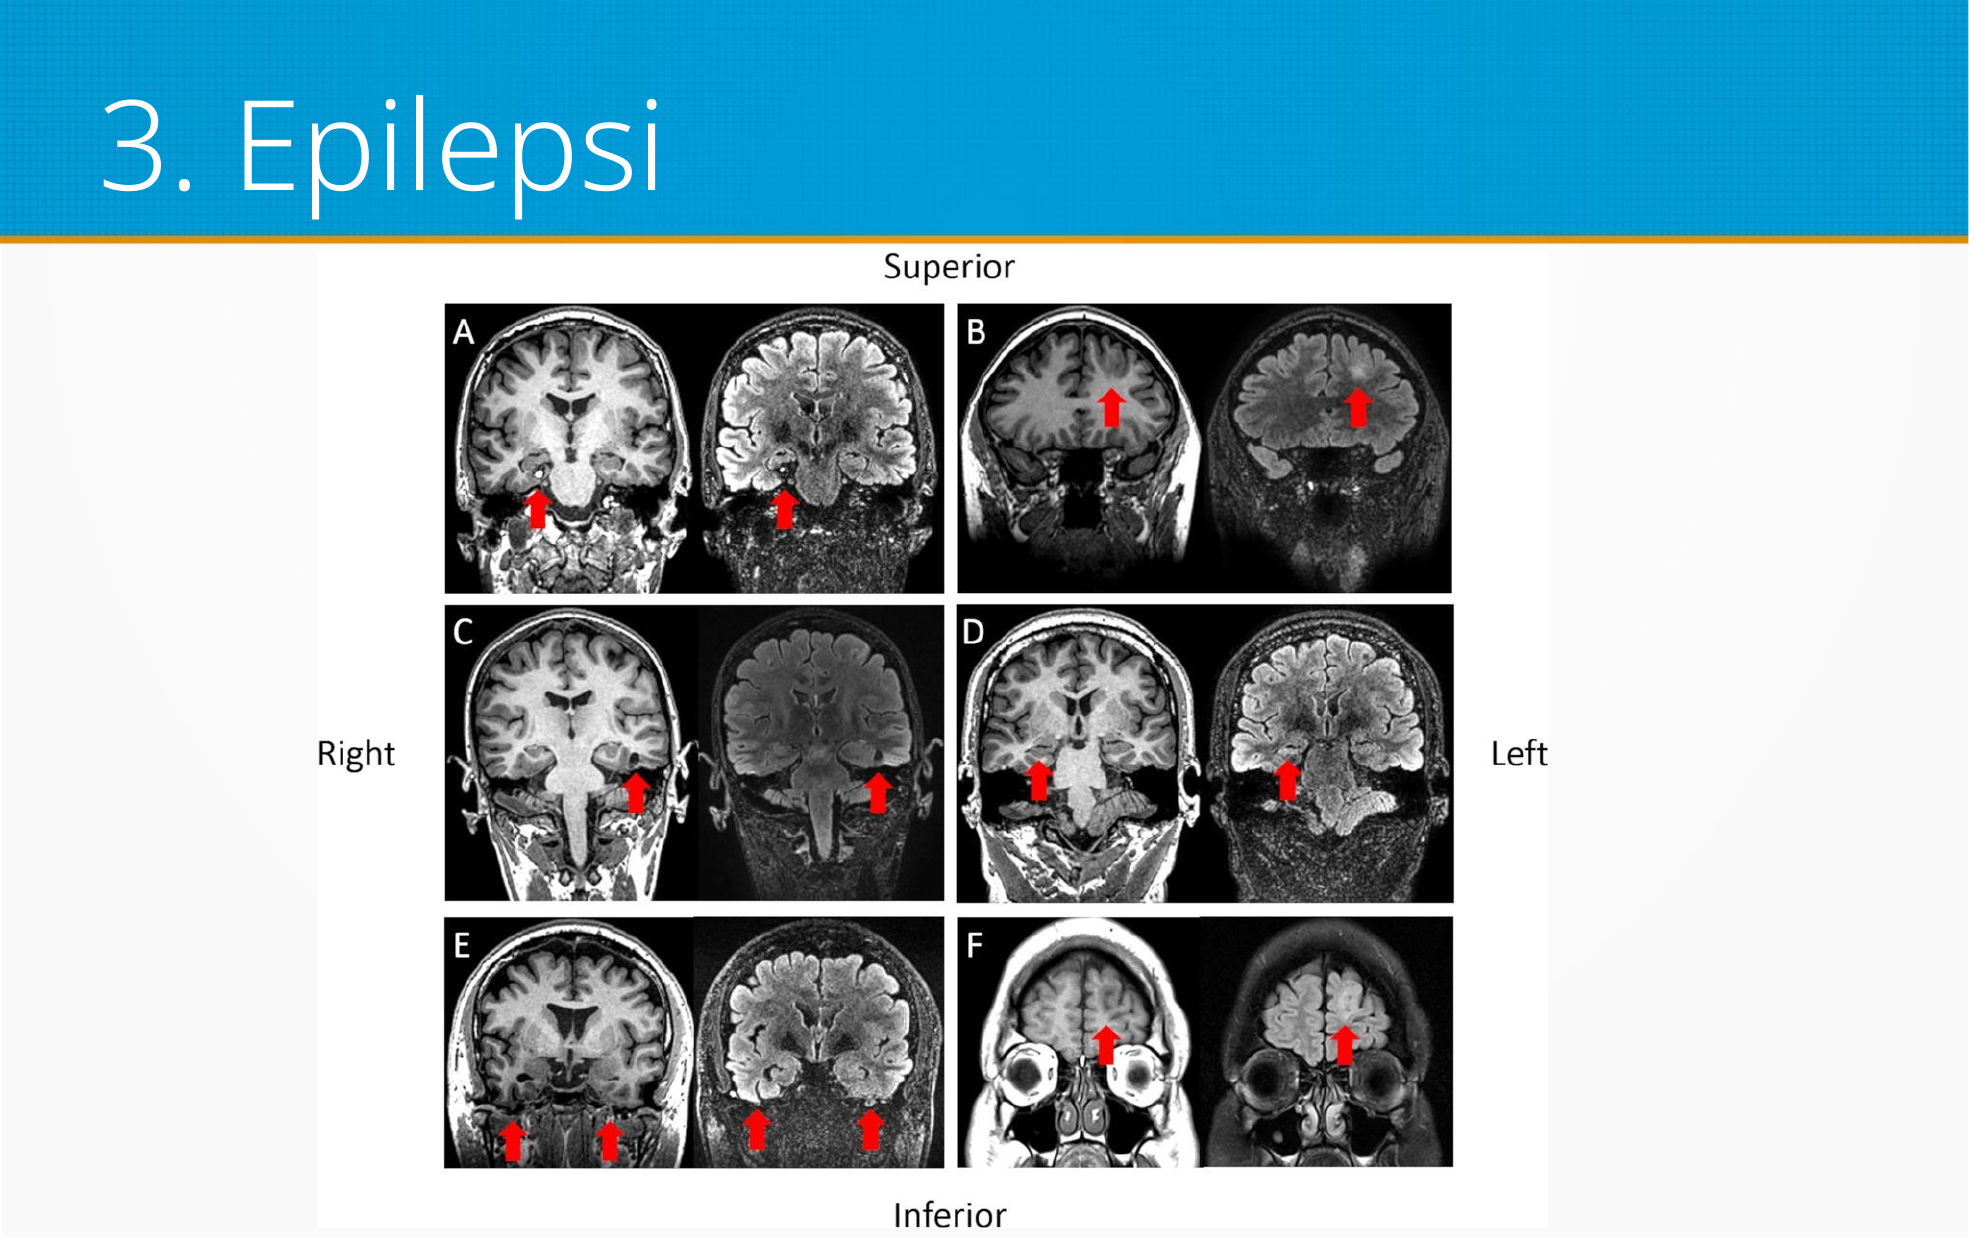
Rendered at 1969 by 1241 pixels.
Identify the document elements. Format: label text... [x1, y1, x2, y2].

picture [0, 233, 1969, 1241]
title 3. Epilepsi [98, 19, 1870, 227]
